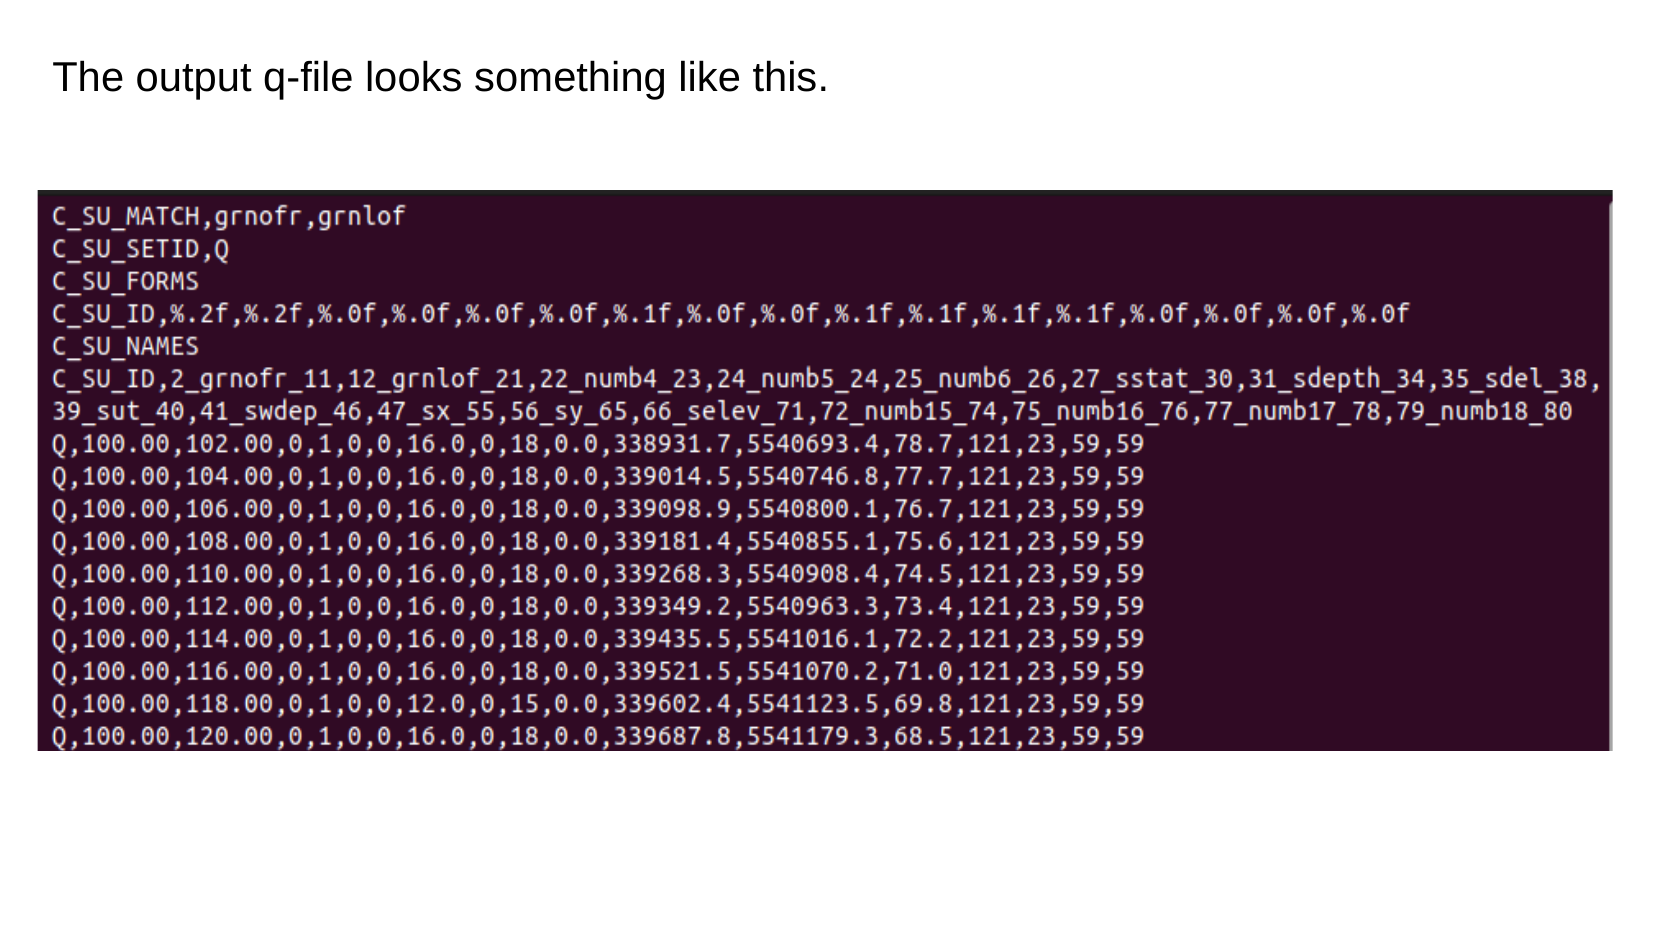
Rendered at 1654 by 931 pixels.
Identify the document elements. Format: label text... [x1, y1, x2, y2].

picture [37, 190, 1613, 751]
text_box The output q-file looks something like this. [37, 0, 1654, 248]
